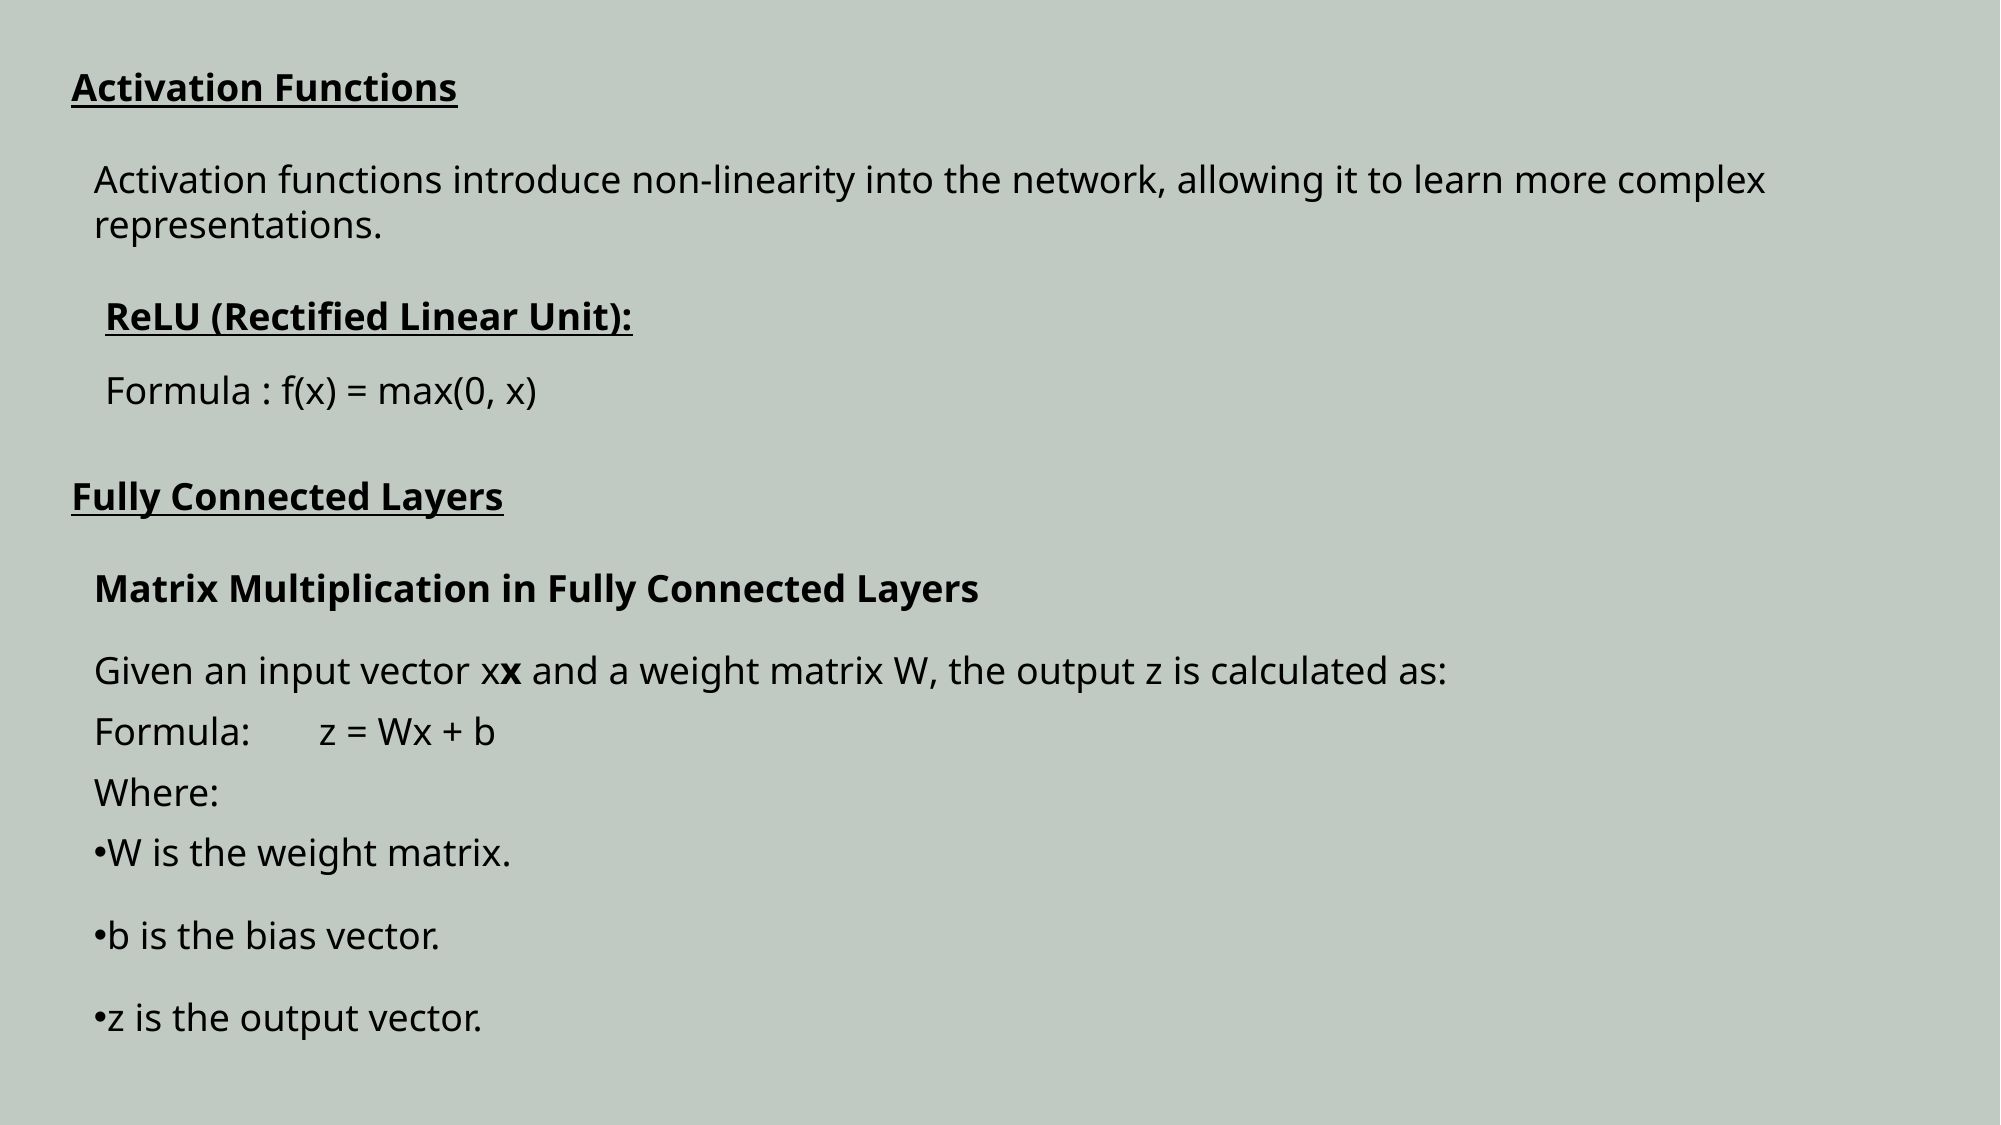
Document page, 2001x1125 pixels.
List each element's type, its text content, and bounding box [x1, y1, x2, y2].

text_box Formula : f(x) = max(0, x) [90, 359, 1091, 420]
text_box Matrix Multiplication in Fully Connected Layers Given an input vector xx and a weight matrix W, the output z is calculated as: Formula: z = Wx + b Where: W is the weight matrix. b is the bias vector. z is the output vector. [79, 557, 1615, 1055]
text_box Activation functions introduce non-linearity into the network, allowing it to learn more complex representations. [79, 148, 1962, 255]
text_box Activation Functions [56, 56, 1057, 118]
text_box ReLU (Rectified Linear Unit): [90, 285, 1091, 347]
text_box Fully Connected Layers [56, 465, 1057, 527]
